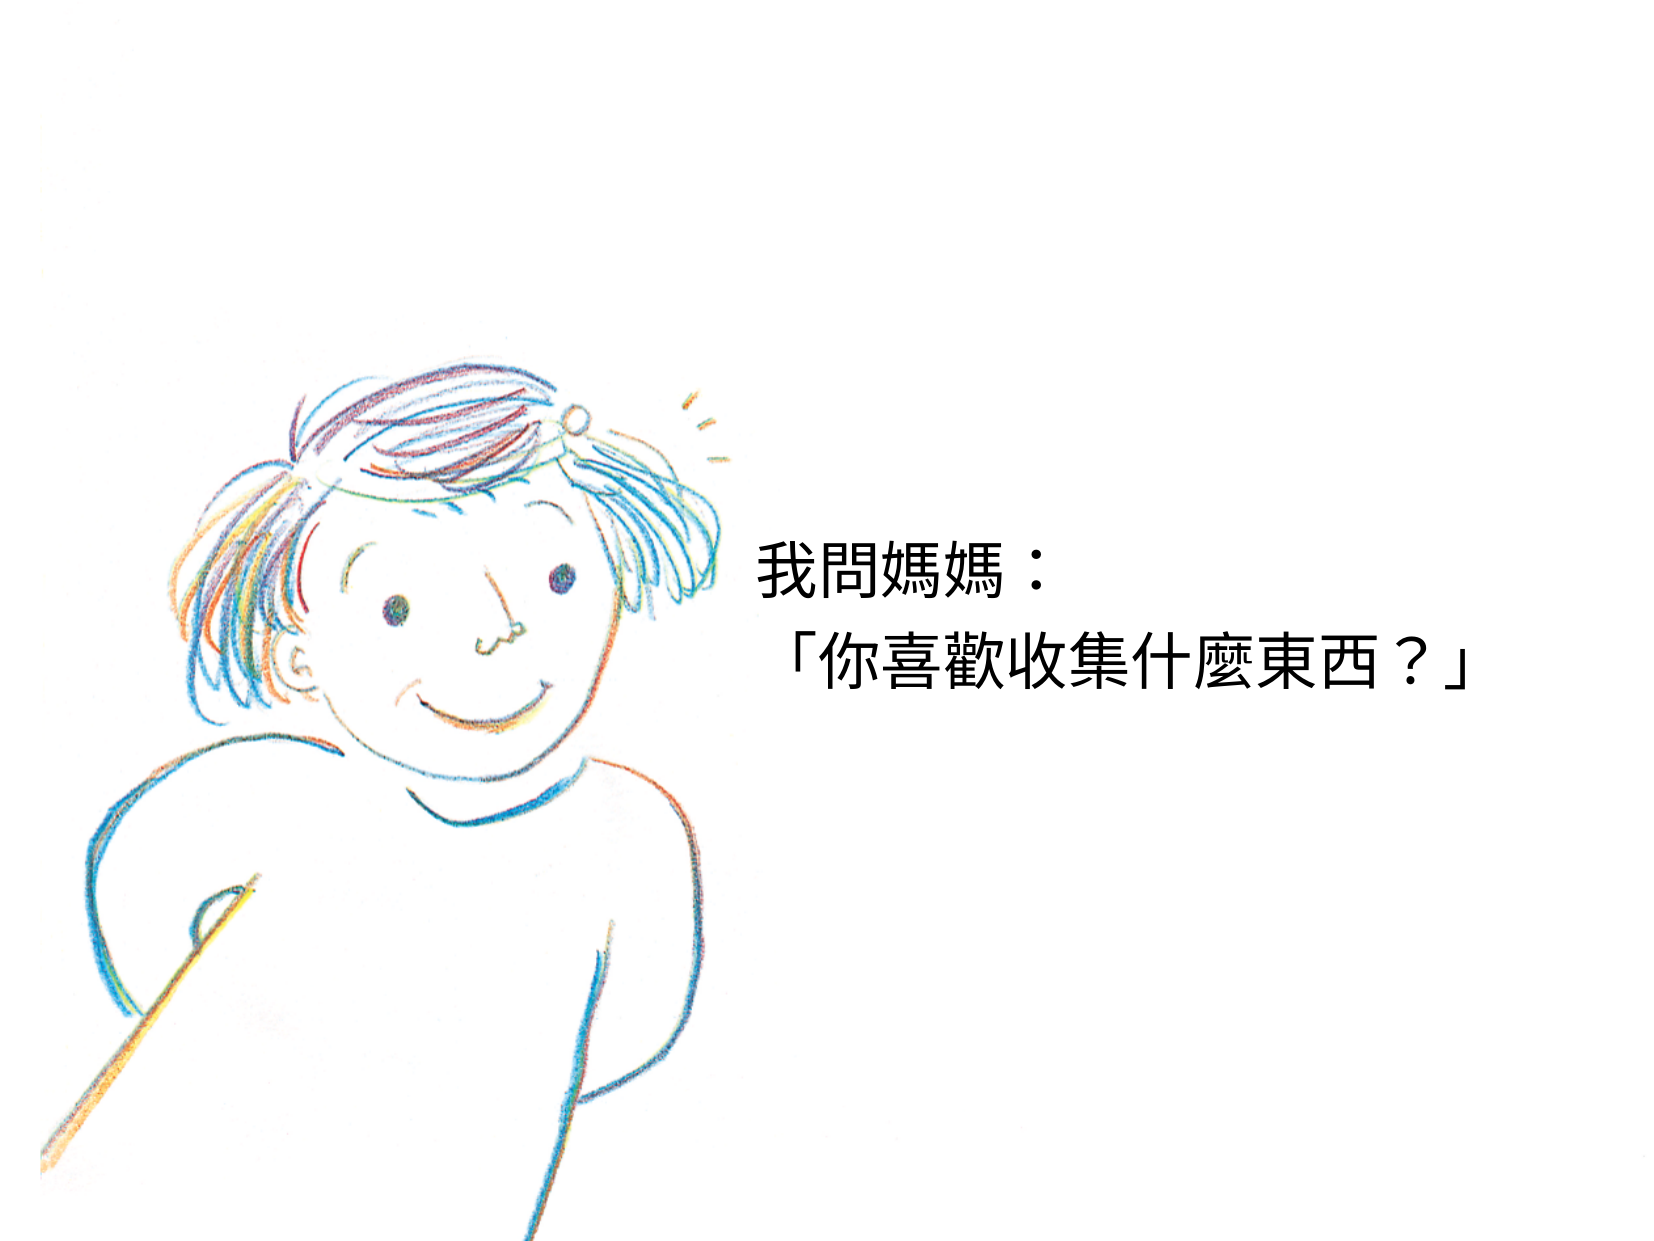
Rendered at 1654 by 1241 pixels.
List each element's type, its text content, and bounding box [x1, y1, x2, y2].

title 我問媽媽： 「你喜歡收集什麼東西？」 [755, 479, 1560, 745]
picture [0, 0, 1654, 1241]
